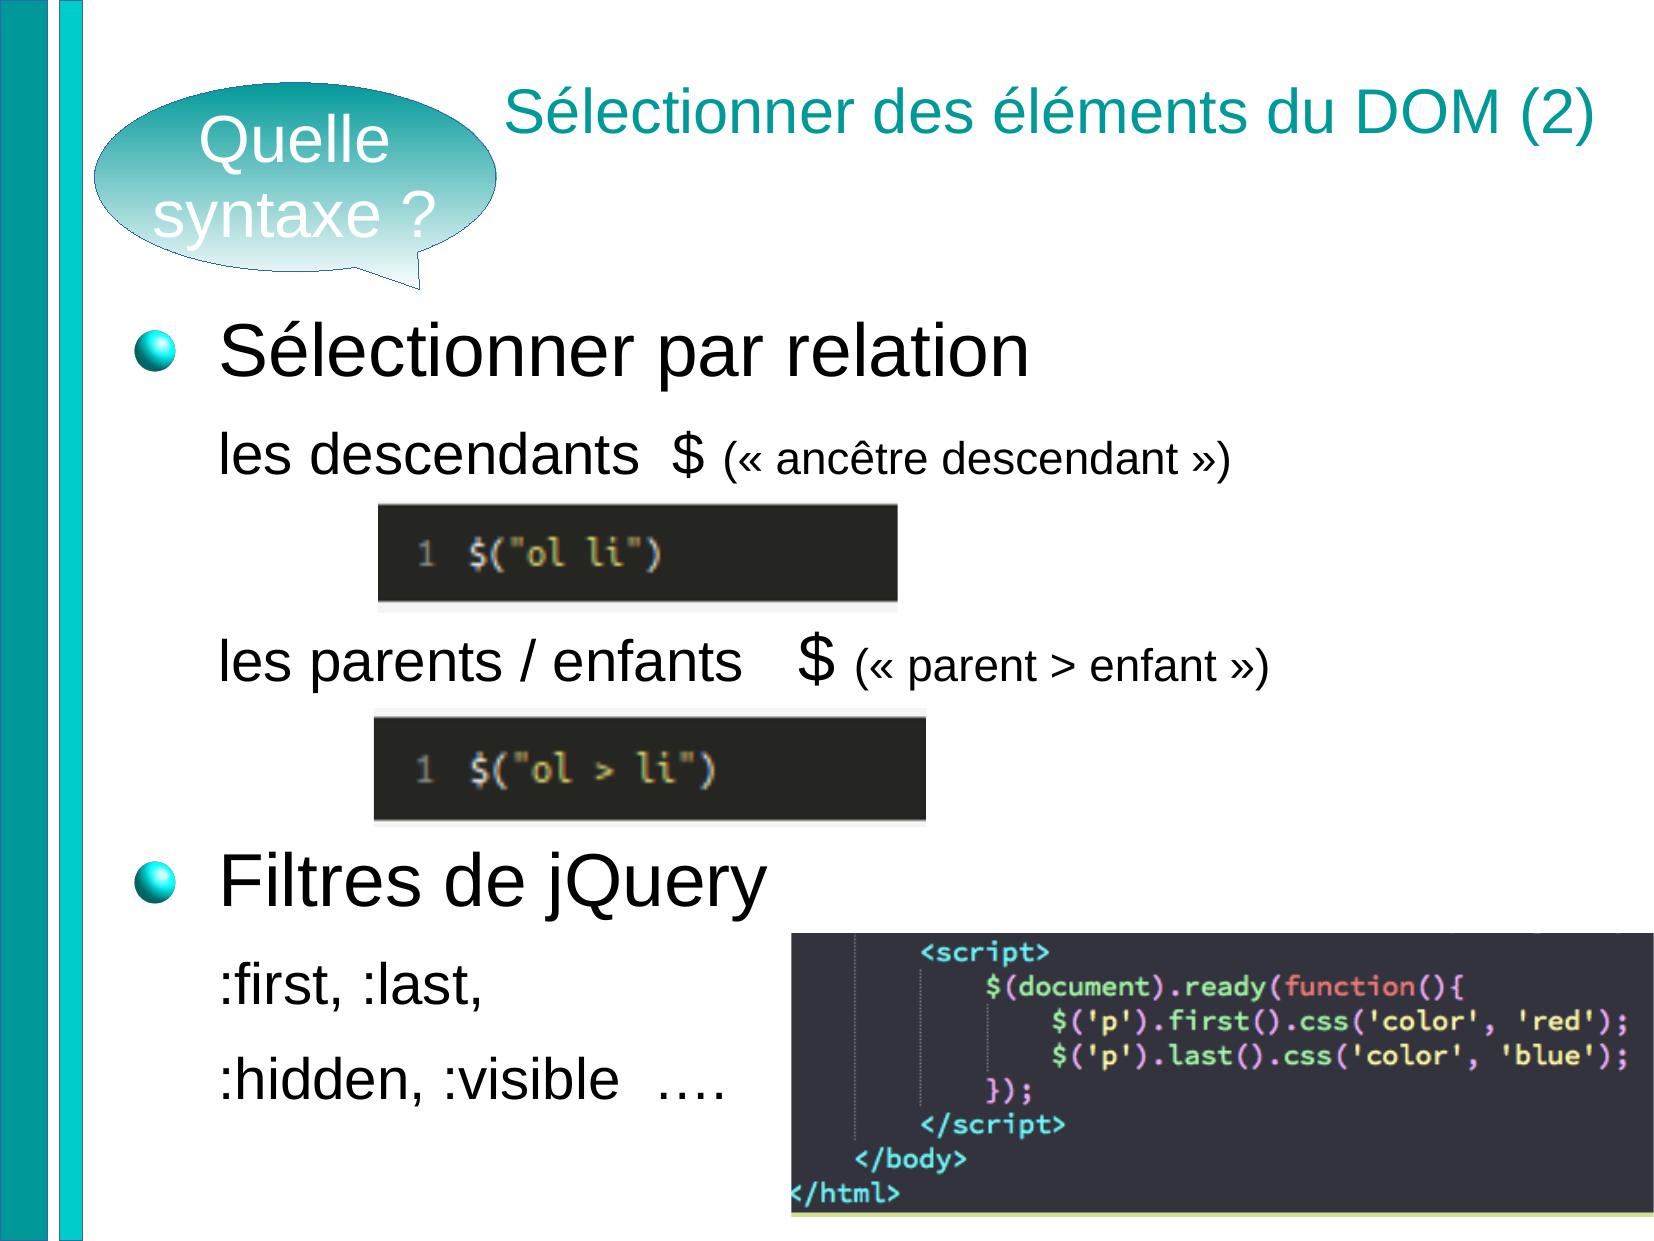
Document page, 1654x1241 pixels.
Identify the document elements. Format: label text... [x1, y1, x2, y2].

text_box Quelle syntaxe ? [94, 82, 482, 290]
text_box Sélectionner des éléments du DOM (2) [454, 76, 1629, 213]
text_box [59, 0, 83, 1241]
list Sélectionner par relation les descendants $ (« ancêtre descendant ») les parents / enfants $ (« parent > enfant ») Filtres de jQuery :first, :last, :hidden, :visible …. [147, 308, 1518, 1170]
picture [378, 501, 898, 613]
picture [373, 708, 926, 827]
picture [791, 933, 1654, 1217]
text_box [0, 0, 48, 1241]
